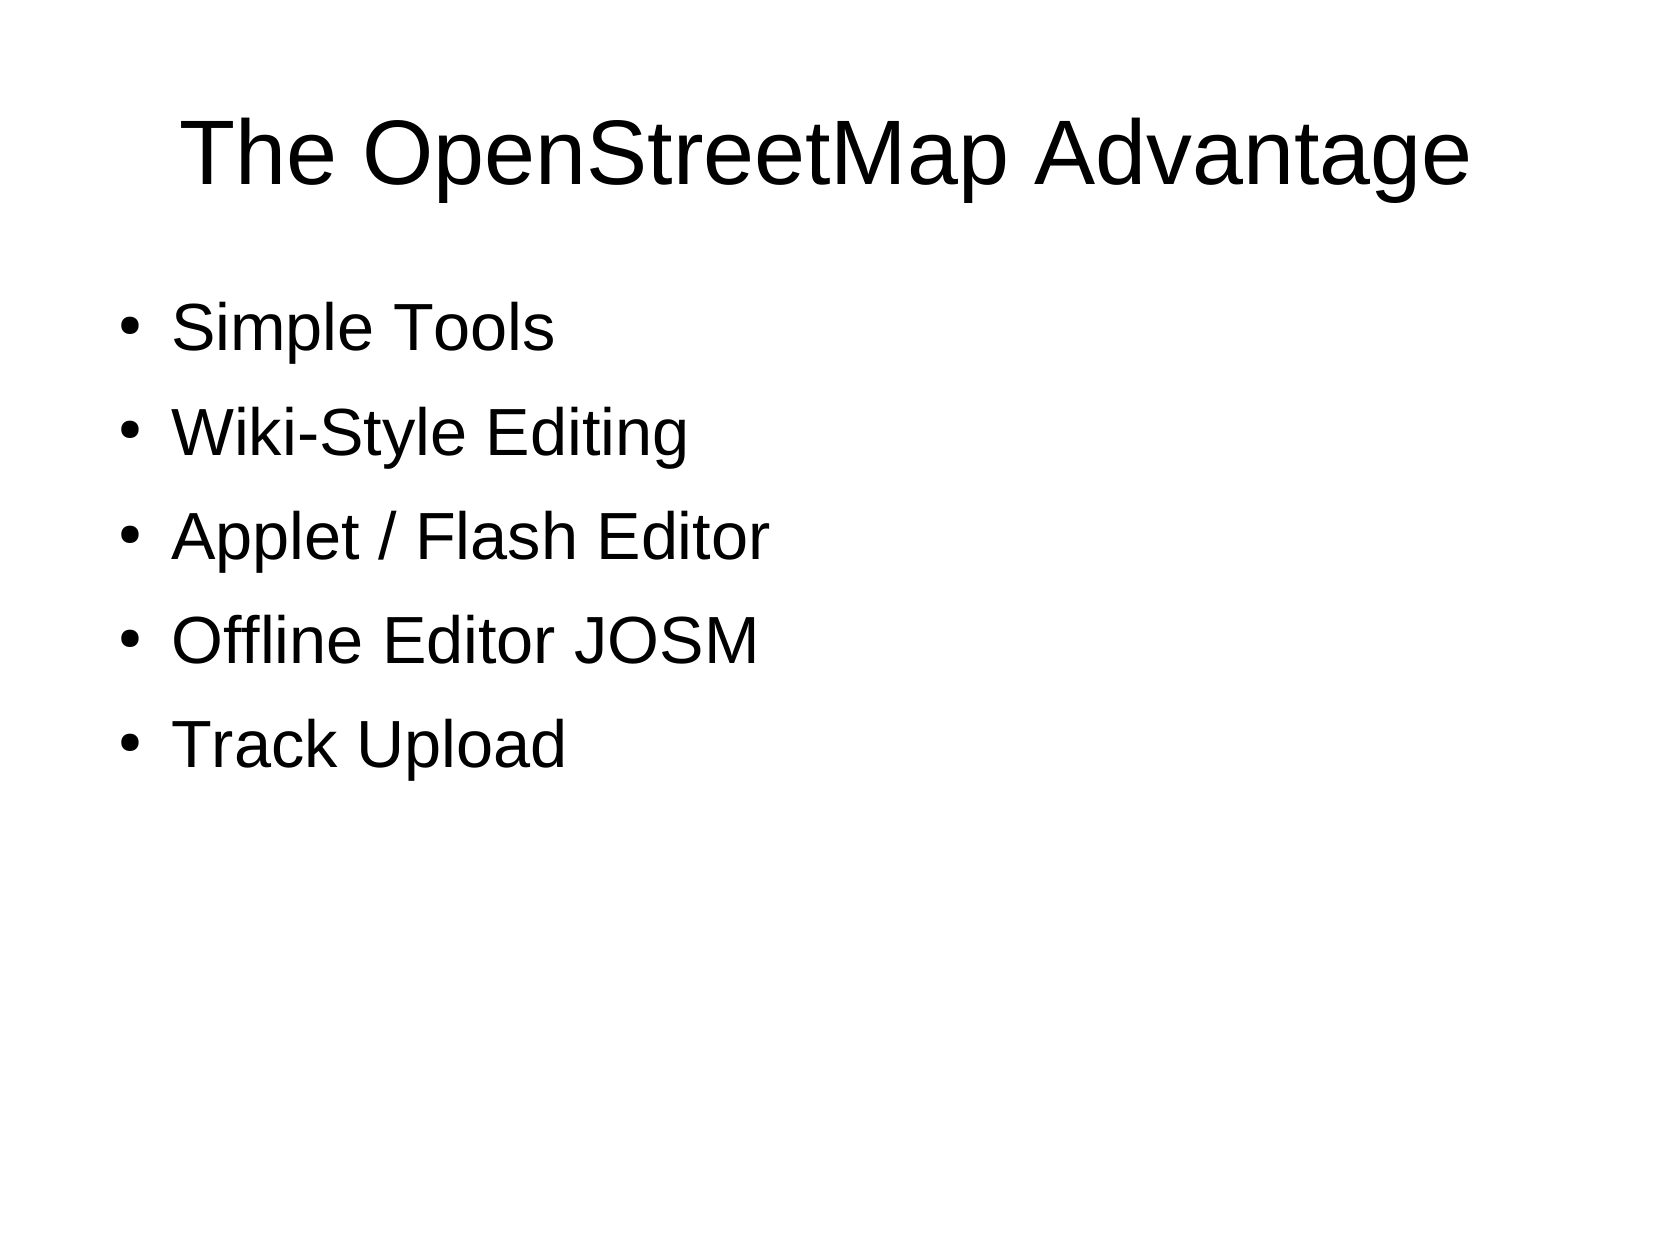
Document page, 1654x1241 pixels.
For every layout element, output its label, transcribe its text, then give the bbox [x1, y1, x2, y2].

title The OpenStreetMap Advantage [82, 49, 1571, 257]
list Simple Tools Wiki-Style Editing Applet / Flash Editor Offline Editor JOSM Track Upload [82, 290, 1571, 1109]
